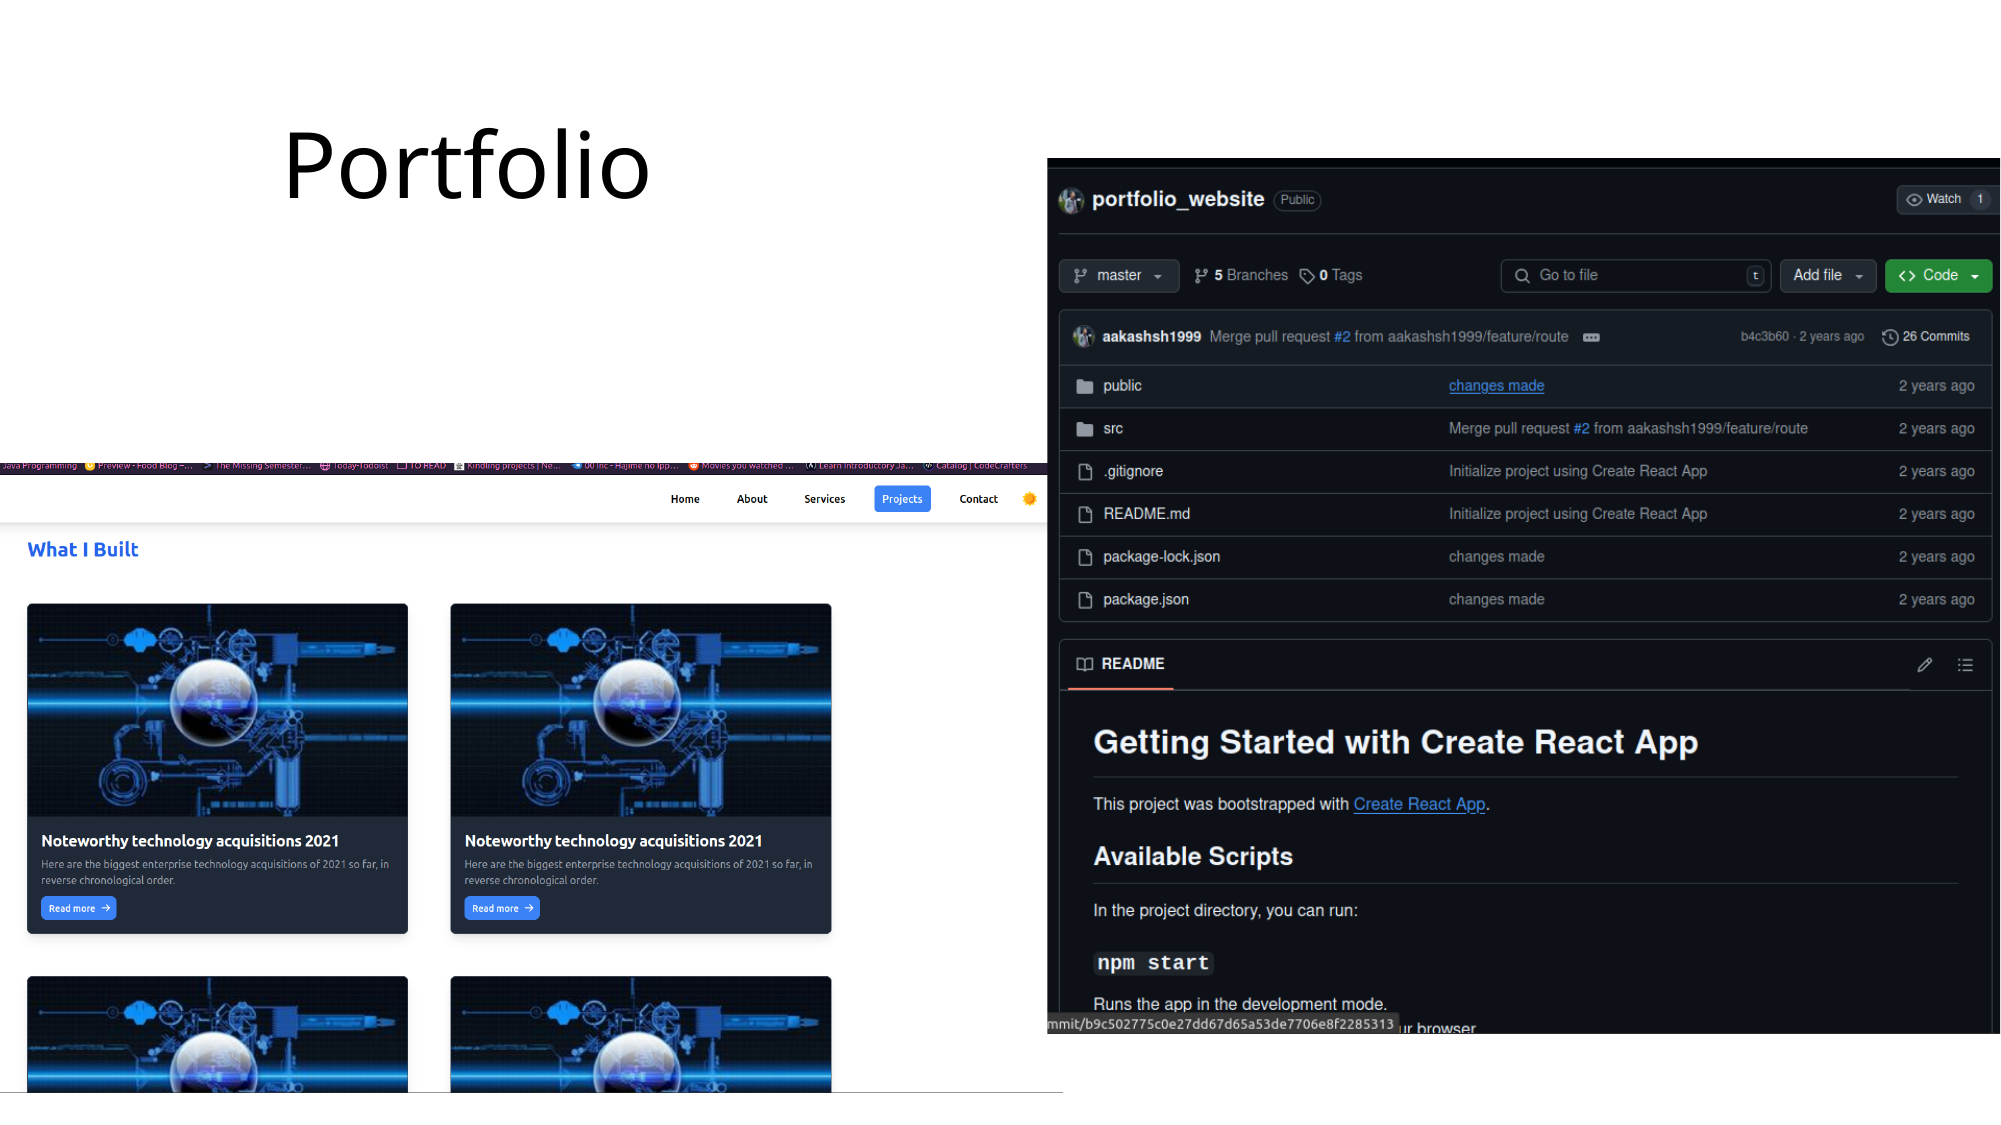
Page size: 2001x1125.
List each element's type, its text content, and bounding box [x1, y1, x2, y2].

picture [0, 158, 2000, 1093]
title Portfolio [137, 59, 798, 278]
